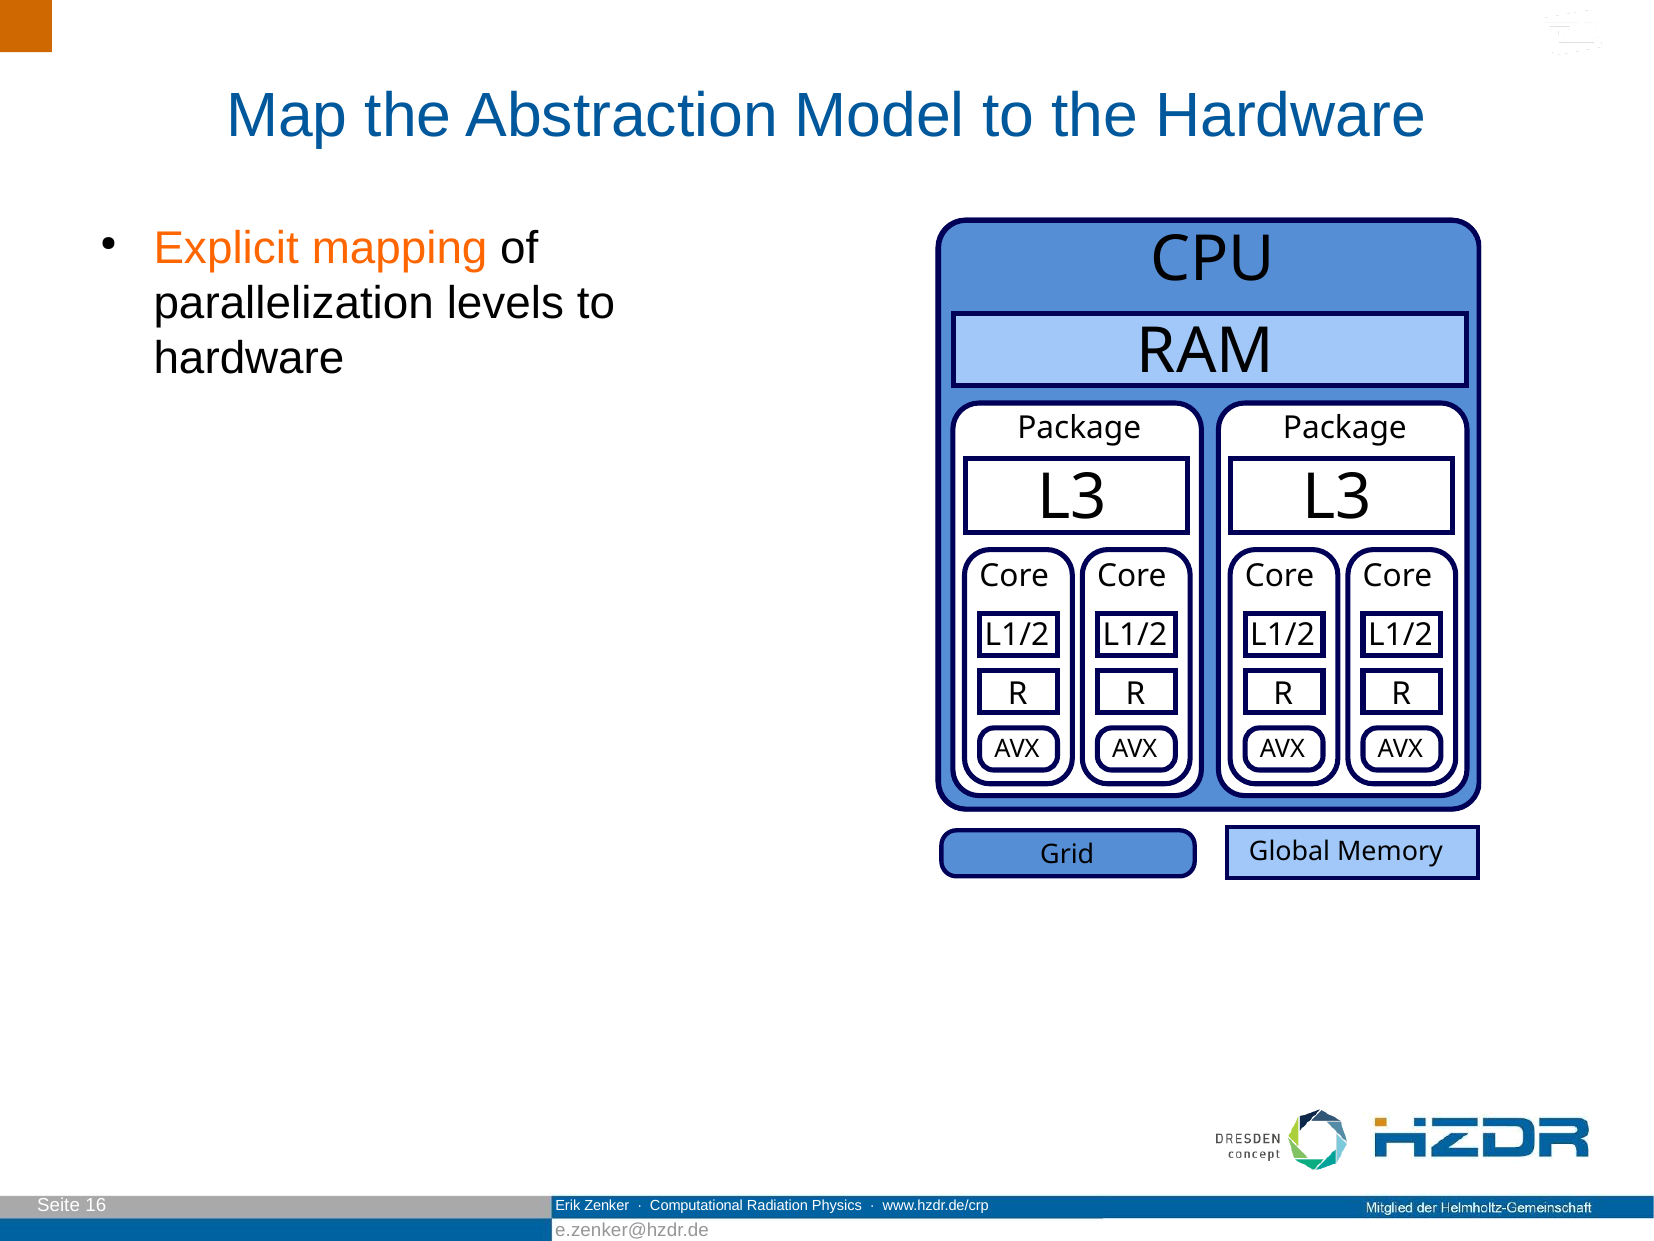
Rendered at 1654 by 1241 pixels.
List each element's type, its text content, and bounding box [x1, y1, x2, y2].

list Explicit mapping of parallelization levels to hardware [82, 217, 809, 1087]
picture [0, 0, 1654, 1241]
title Map the Abstraction Model to the Hardware [82, 37, 1571, 193]
